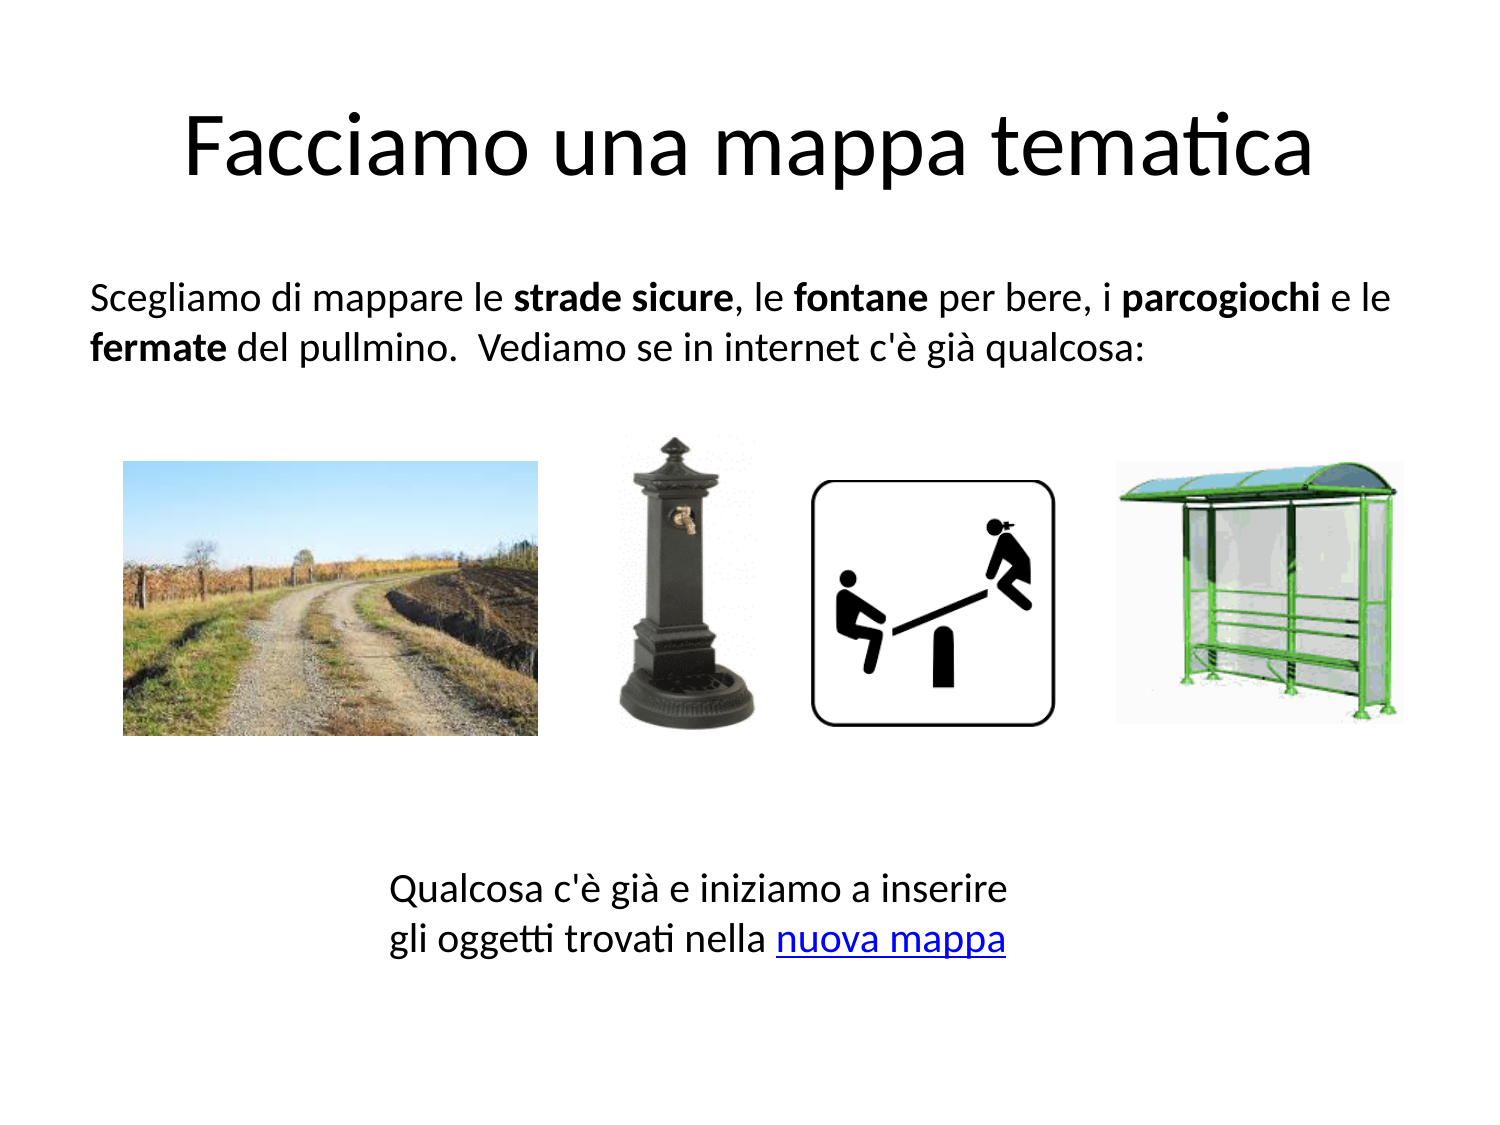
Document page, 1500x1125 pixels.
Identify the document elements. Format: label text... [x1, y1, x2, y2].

list Scegliamo di mappare le strade sicure, le fontane per bere, i parcogiochi e le fermate del pullmino. Vediamo se in internet c'è già qualcosa: [75, 262, 1425, 409]
text_box Qualcosa c'è già e iniziamo a inserire gli oggetti trovati nella nuova mappa [374, 853, 1024, 969]
picture [809, 480, 1056, 728]
picture [123, 461, 538, 736]
picture [1116, 461, 1404, 725]
title Facciamo una mappa tematica [75, 45, 1425, 233]
picture [617, 435, 766, 731]
